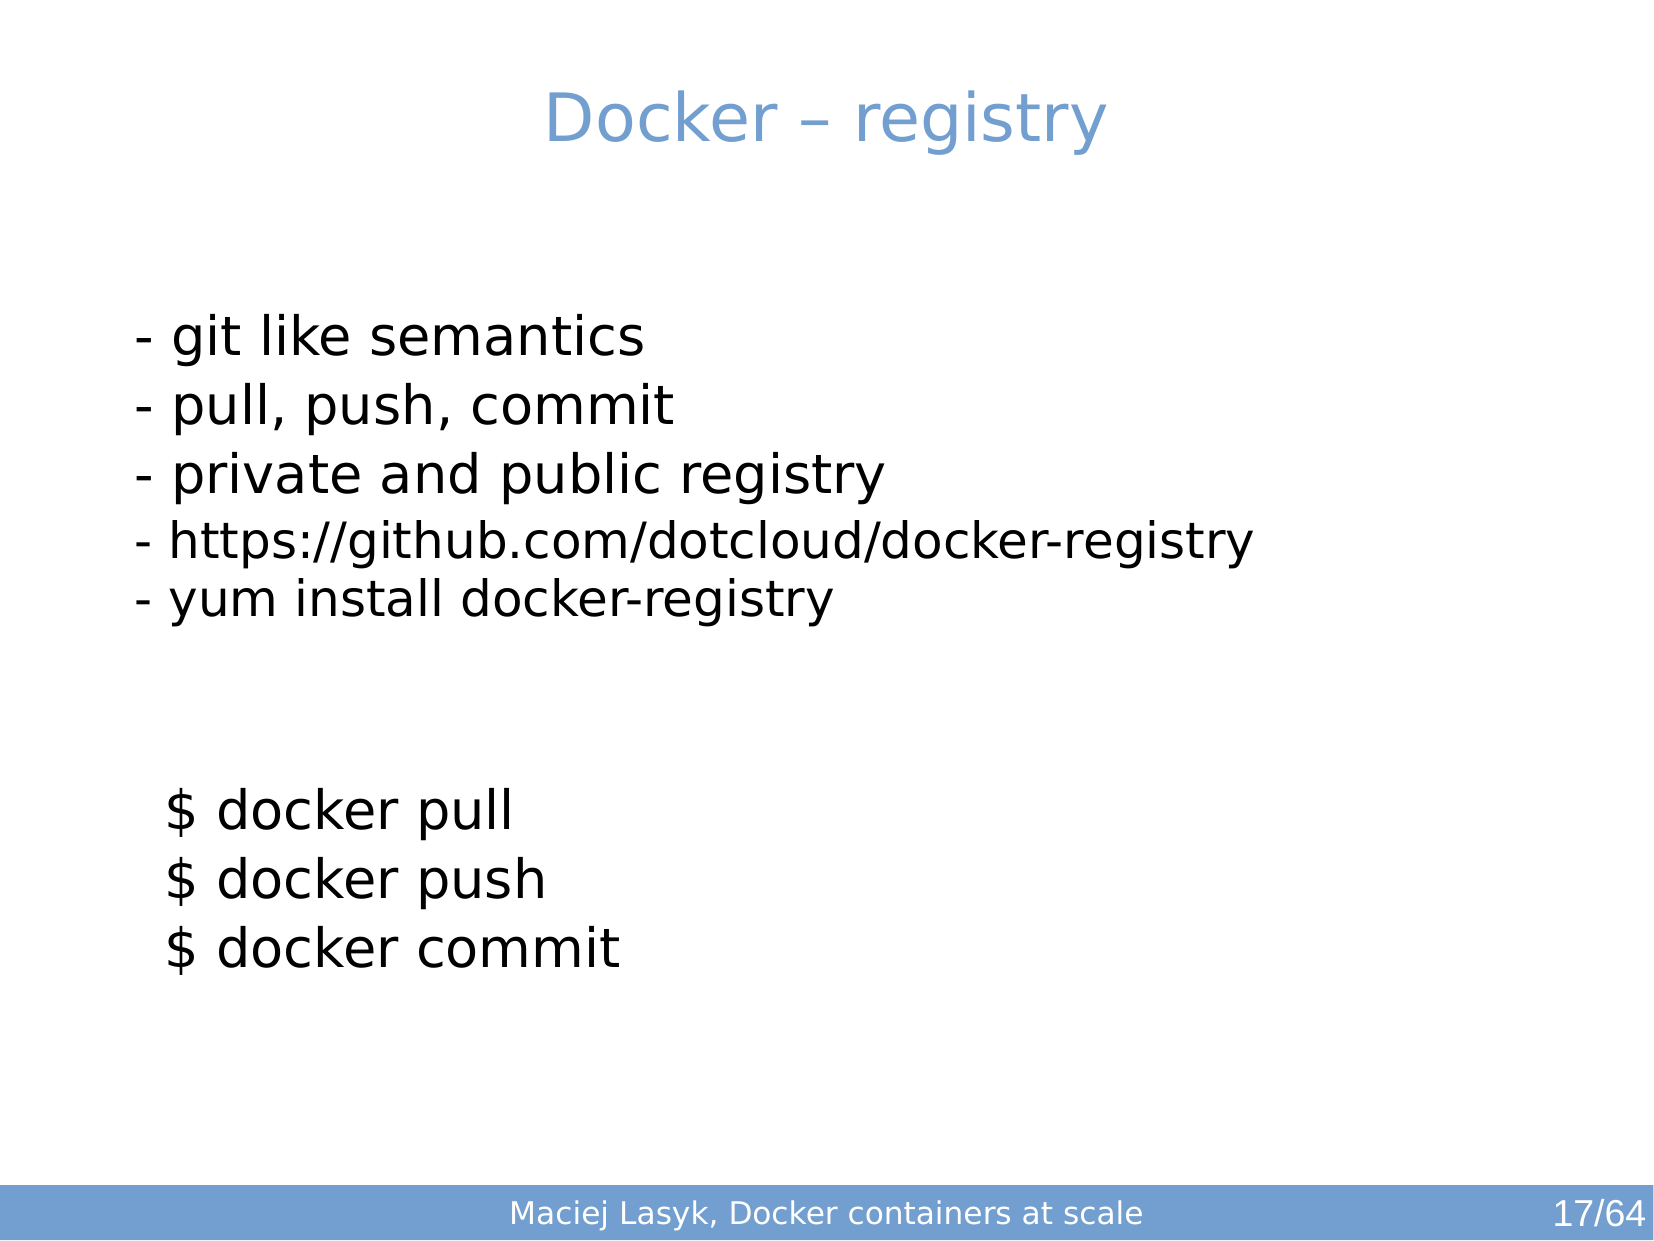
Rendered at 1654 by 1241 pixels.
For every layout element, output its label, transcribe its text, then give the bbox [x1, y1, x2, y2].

text_box Docker – registry [529, 72, 1125, 166]
text_box 17/64 [1527, 1185, 1654, 1241]
text_box Maciej Lasyk, Docker containers at scale [494, 1188, 1160, 1240]
text_box - git like semantics - pull, push, commit - private and public registry - https://github.com/dotcloud/docker-registry - yum install docker-registry [120, 297, 1271, 637]
text_box [0, 1185, 1527, 1241]
text_box $ docker pull $ docker push $ docker commit [150, 771, 637, 1077]
